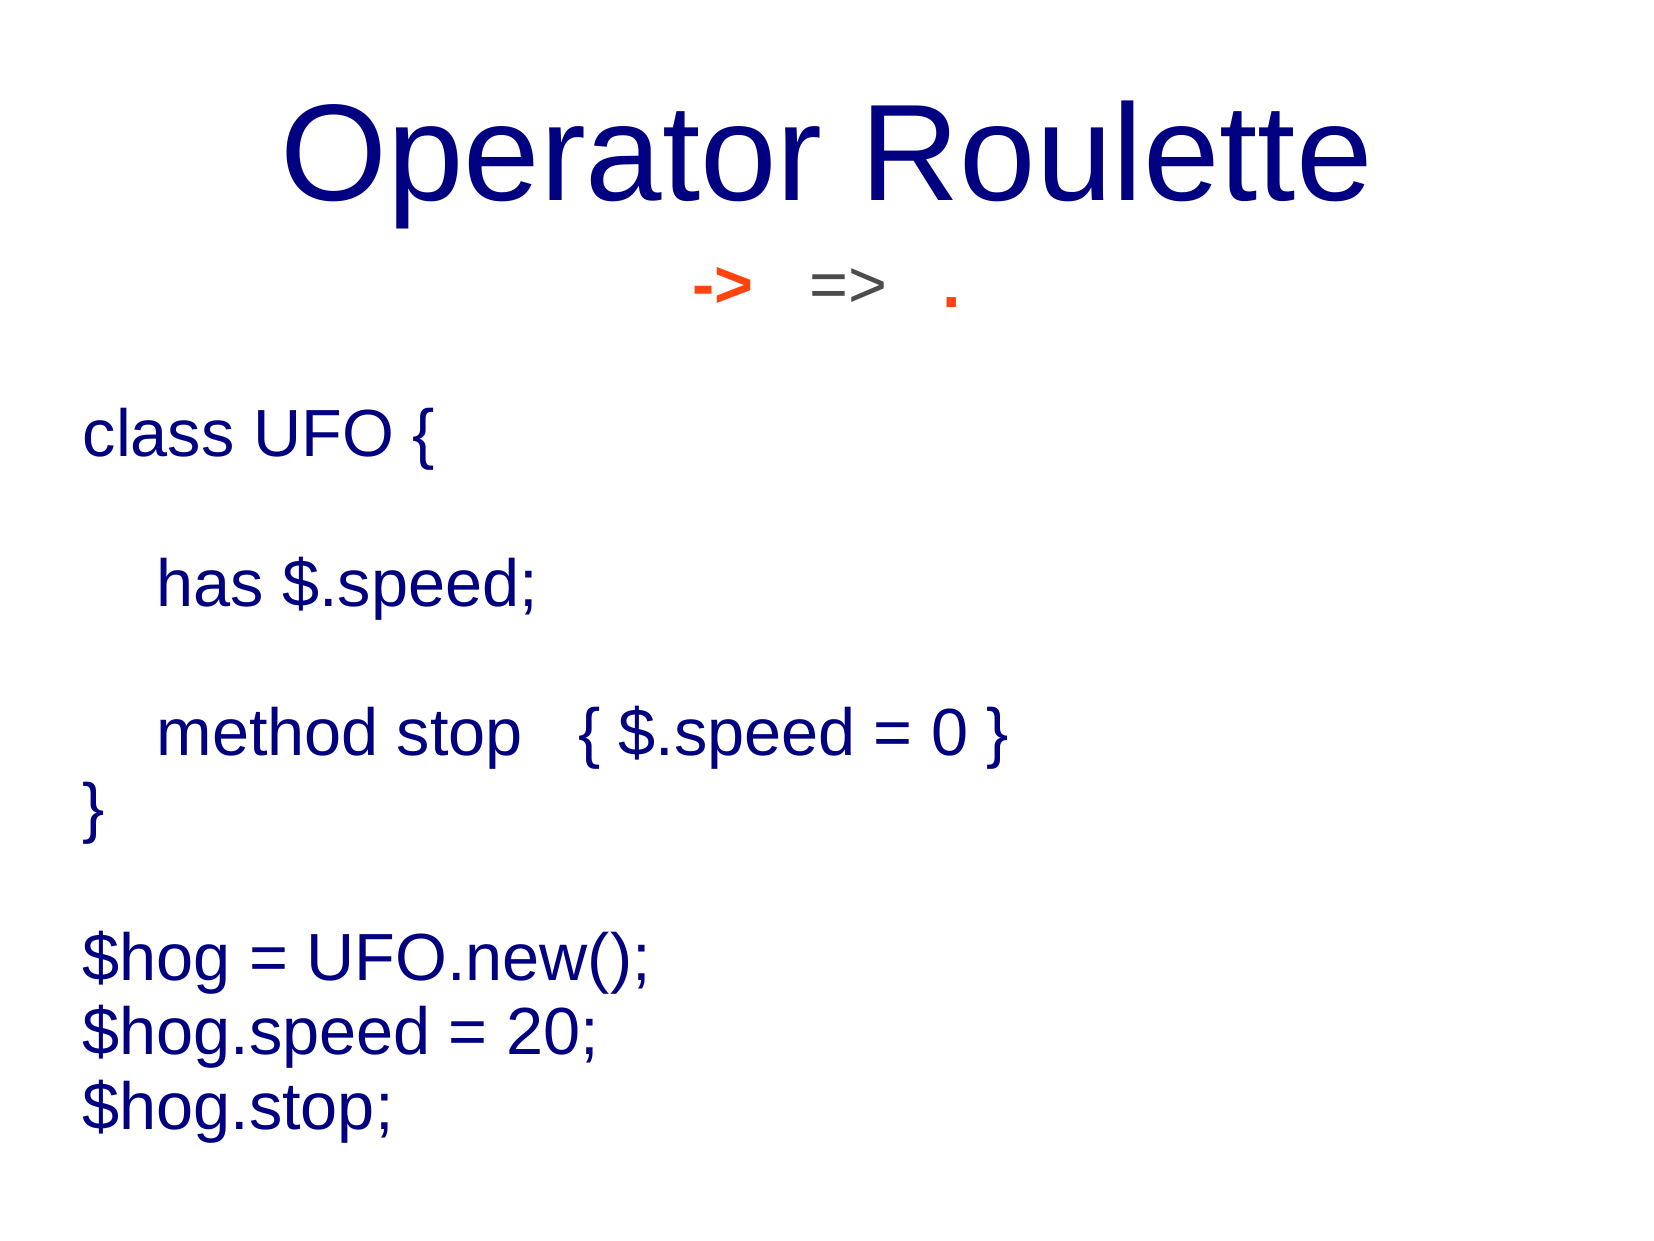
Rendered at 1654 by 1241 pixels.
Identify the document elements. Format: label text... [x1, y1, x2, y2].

subtitle -> => . class UFO { has $.speed; method stop { $.speed = 0 } } $hog = UFO.new(); $hog.speed = 20; $hog.stop; [82, 246, 1571, 1219]
title Operator Roulette [82, 49, 1571, 246]
